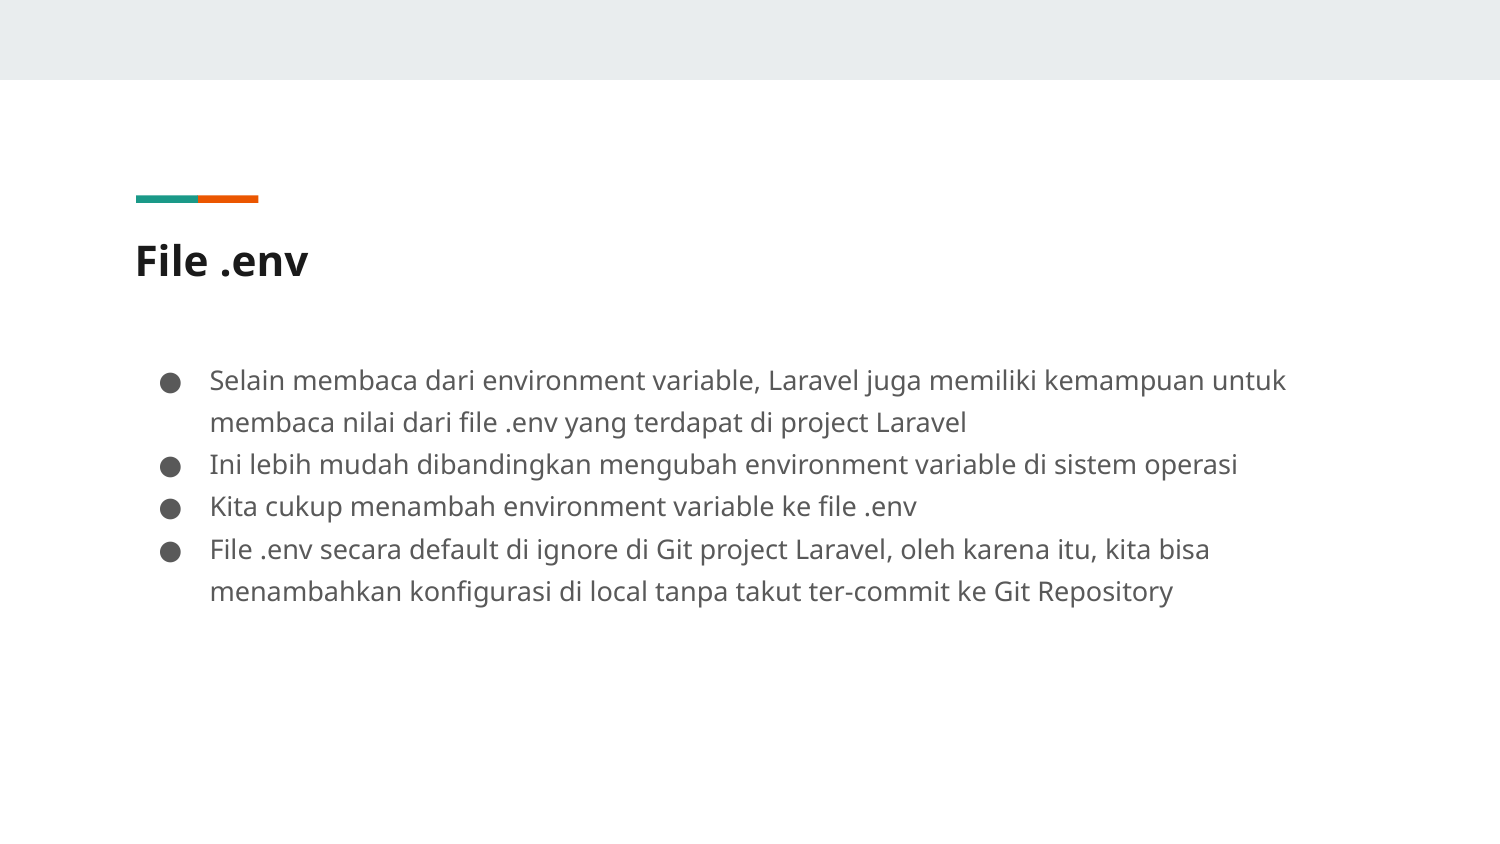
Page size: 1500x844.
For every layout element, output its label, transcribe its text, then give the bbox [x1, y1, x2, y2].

list Selain membaca dari environment variable, Laravel juga memiliki kemampuan untuk membaca nilai dari file .env yang terdapat di project Laravel Ini lebih mudah dibandingkan mengubah environment variable di sistem operasi Kita cukup menambah environment variable ke file .env File .env secara default di ignore di Git project Laravel, oleh karena itu, kita bisa menambahkan konfigurasi di local tanpa takut ter-commit ke Git Repository [119, 341, 1381, 712]
title File .env [119, 216, 1381, 305]
